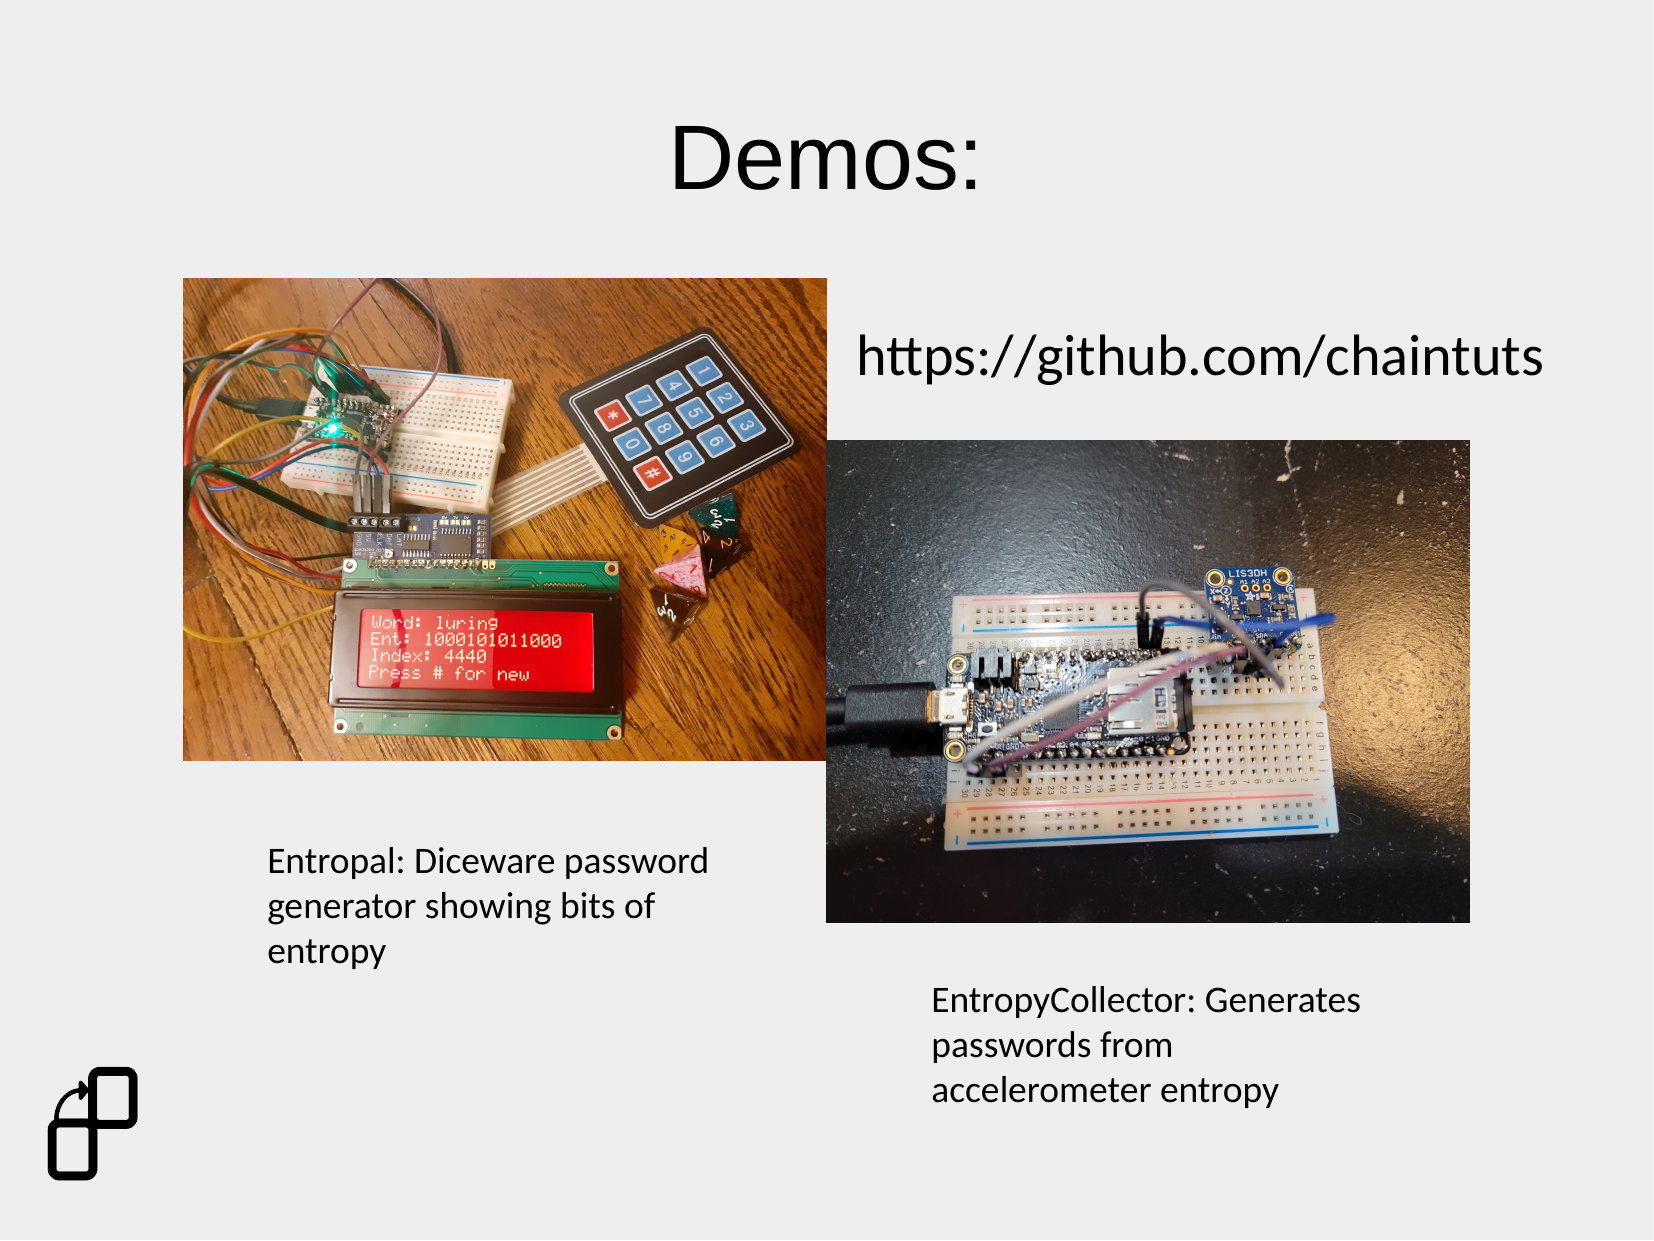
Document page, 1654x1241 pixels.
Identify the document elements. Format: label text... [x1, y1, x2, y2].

picture [183, 278, 1470, 923]
title Demos: [82, 97, 1571, 209]
picture [30, 1062, 153, 1186]
text_box https://github.com/chaintuts [841, 309, 1654, 467]
text_box EntropyCollector: Generates passwords from accelerometer entropy [916, 967, 1418, 1119]
text_box Entropal: Diceware password generator showing bits of entropy [252, 828, 754, 980]
